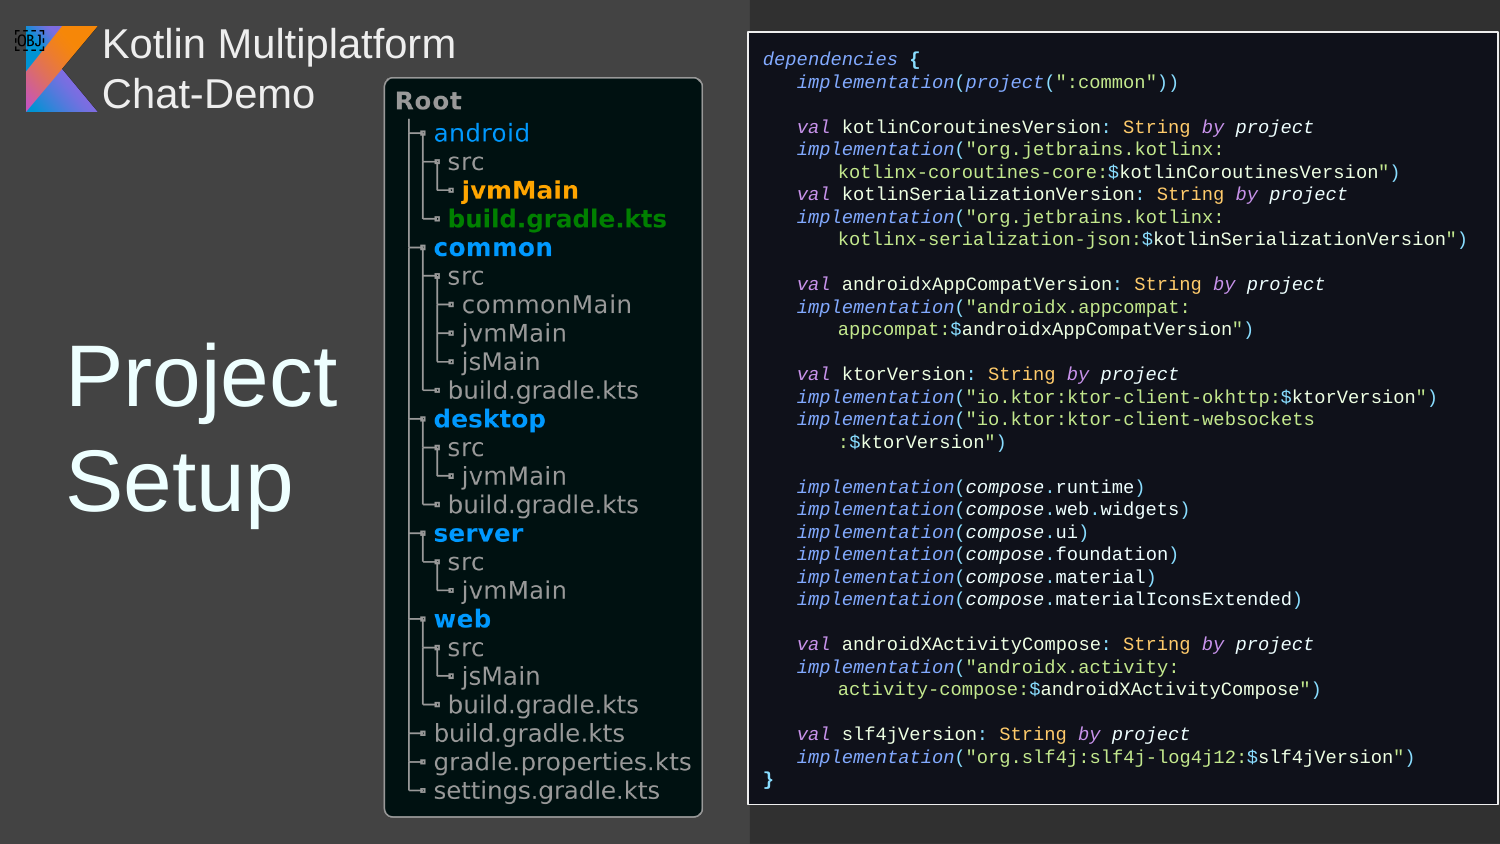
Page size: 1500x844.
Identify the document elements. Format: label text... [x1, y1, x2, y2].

picture [26, 26, 98, 112]
title Project Setup [50, 300, 367, 544]
picture [376, 47, 724, 844]
text_box dependencies { implementation(project(":common")) val kotlinCoroutinesVersion: String by project implementation("org.jetbrains.kotlinx: kotlinx-coroutines-core:$kotlinCoroutinesVersion") val kotlinSerializationVersion: String by project implementation("org.jetbrains.kotlinx: kotlinx-serialization-json:$kotlinSerializationVersion") val androidxAppCompatVersion: String by project implementation("androidx.appcompat: appcompat:$androidxAppCompatVersion") val ktorVersion: String by project implementation("io.ktor:ktor-client-okhttp:$ktorVersion") implementation("io.ktor:ktor-client-websockets :$ktorVersion") implementation(compose.runtime) implementation(compose.web.widgets) implementation(compose.ui) implementation(compose.foundation) implementation(compose.material) implementation(compose.materialIconsExtended) val androidXActivityCompose: String by project implementation("androidx.activity: activity-compose:$androidXActivityCompose") val slf4jVersion: String by project implementation("org.slf4j:slf4j-log4j12:$slf4jVersion") } [747, 31, 1498, 805]
